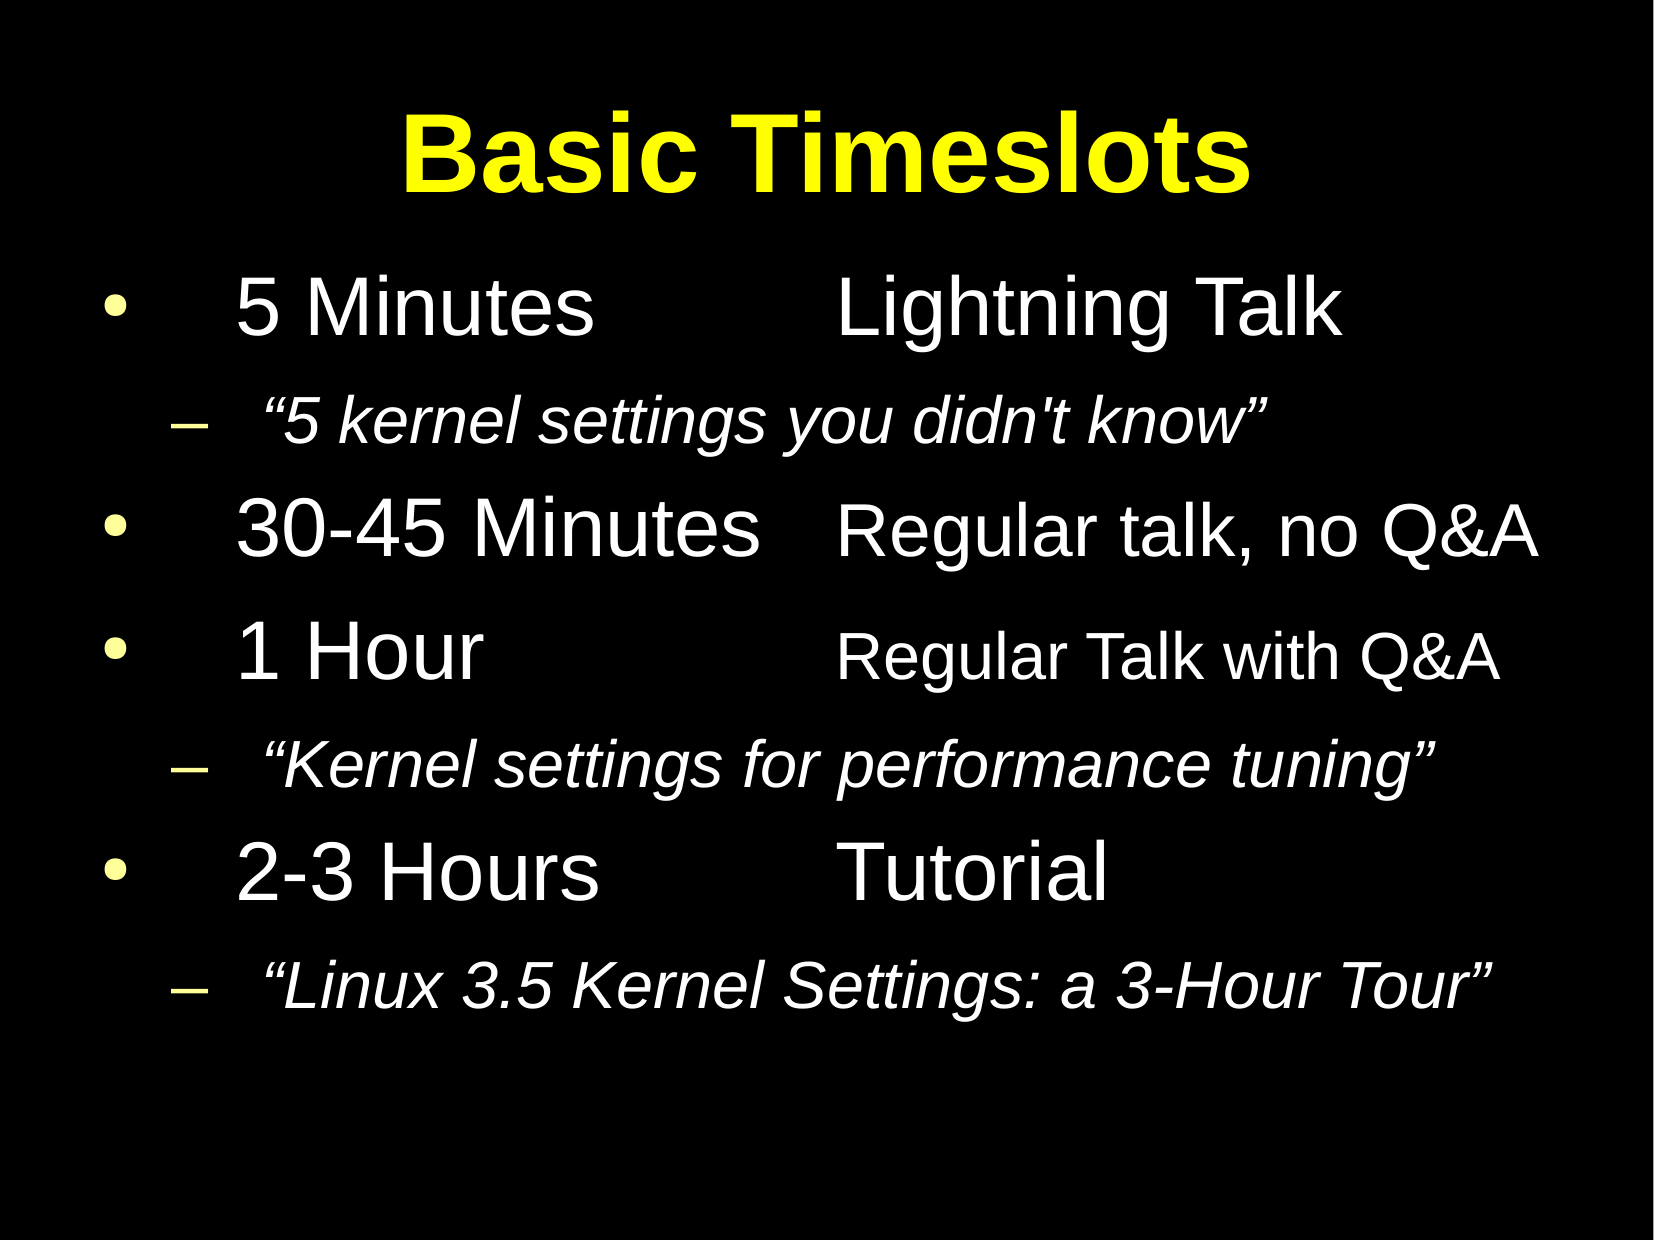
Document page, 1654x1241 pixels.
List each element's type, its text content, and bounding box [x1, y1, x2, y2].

list 5 Minutes Lightning Talk “5 kernel settings you didn't know” 30-45 Minutes Regular talk, no Q&A 1 Hour Regular Talk with Q&A “Kernel settings for performance tuning” 2-3 Hours Tutorial “Linux 3.5 Kernel Settings: a 3-Hour Tour” [82, 260, 1571, 1126]
title Basic Timeslots [82, 49, 1571, 257]
